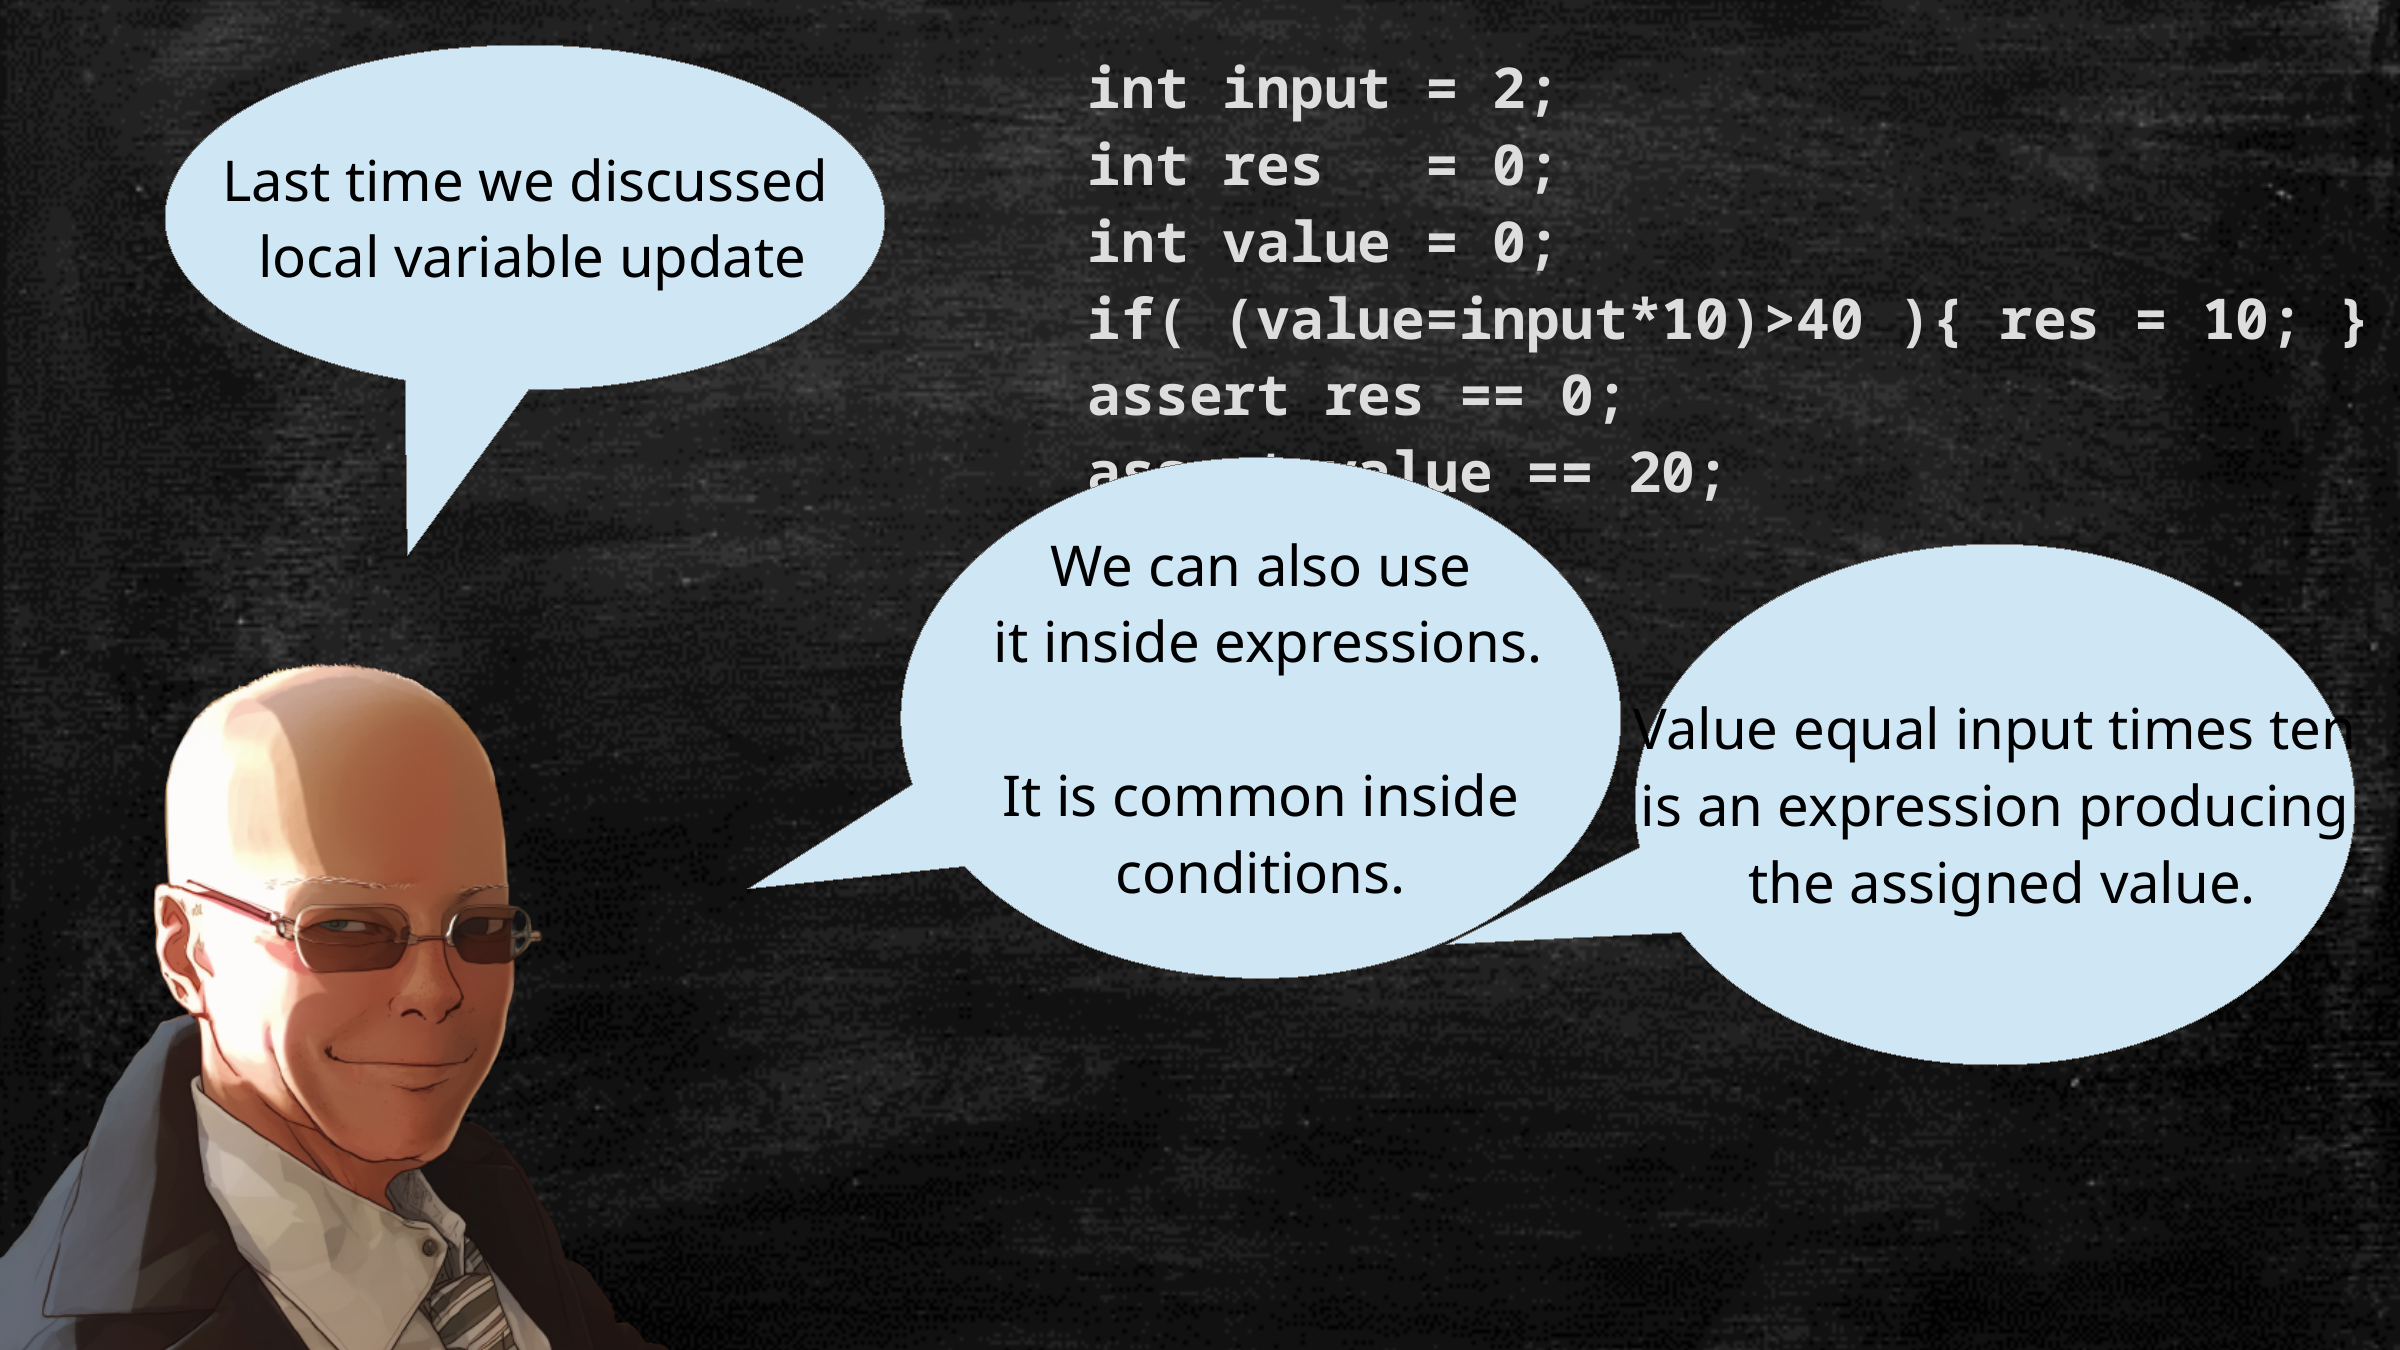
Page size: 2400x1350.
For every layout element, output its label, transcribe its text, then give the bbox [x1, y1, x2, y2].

text_box We can also use it inside expressions. It is common inside conditions. [747, 457, 1621, 979]
text_box Value equal input times ten is an expression producing the assigned value. [1446, 544, 2356, 1066]
text_box int input = 2; int res = 0; int value = 0; if( (value=input*10)>40 ){ res = 10; } assert res == 0; assert value == 20; [1072, 41, 2400, 822]
picture [0, 0, 2400, 1350]
text_box Last time we discussed local variable update [165, 45, 886, 556]
